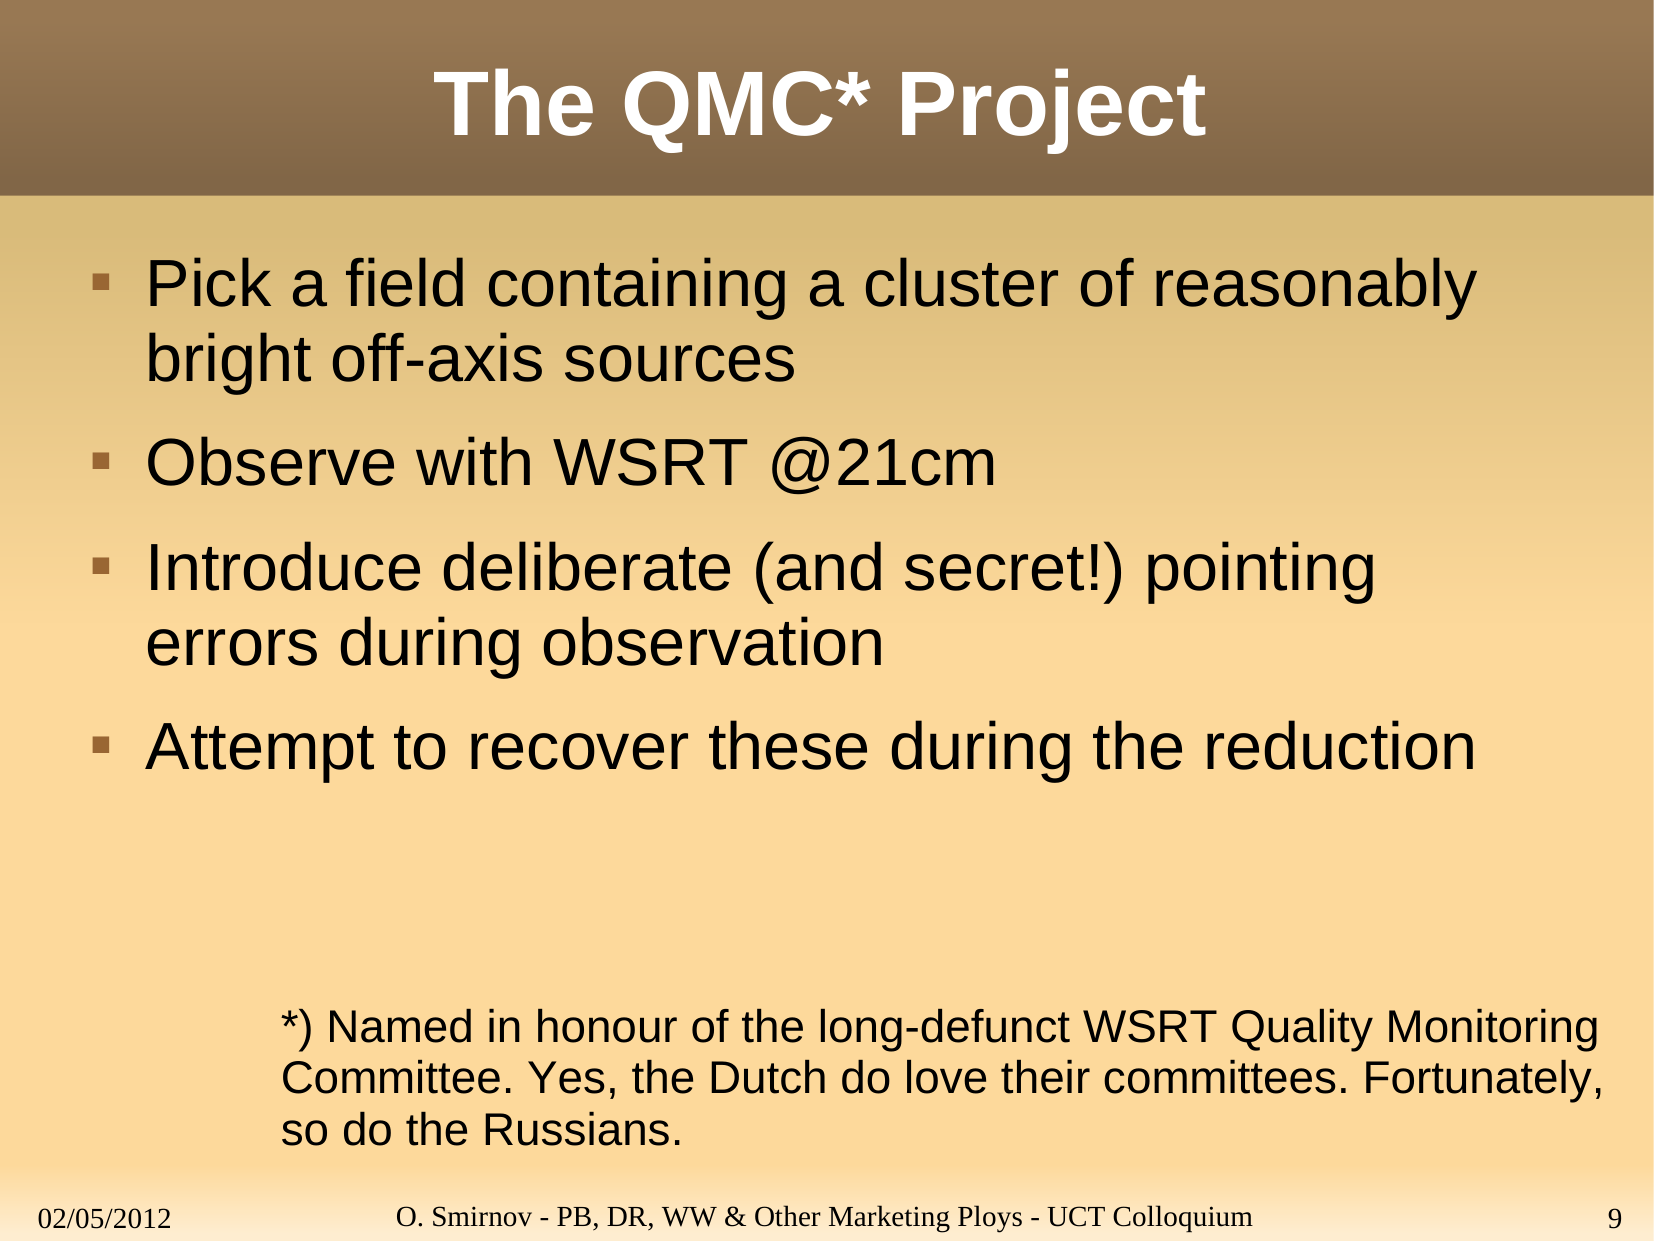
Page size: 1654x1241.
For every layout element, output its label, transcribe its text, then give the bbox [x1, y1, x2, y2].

list Pick a field containing a cluster of reasonably bright off-axis sources Observe with WSRT @21cm Introduce deliberate (and secret!) pointing errors during observation Attempt to recover these during the reduction [75, 246, 1564, 1051]
text_box *) Named in honour of the long-defunct WSRT Quality Monitoring Committee. Yes, the Dutch do love their committees. Fortunately, so do the Russians. [266, 993, 1654, 1163]
title The QMC* Project [76, 7, 1565, 200]
picture [0, 0, 1654, 1241]
